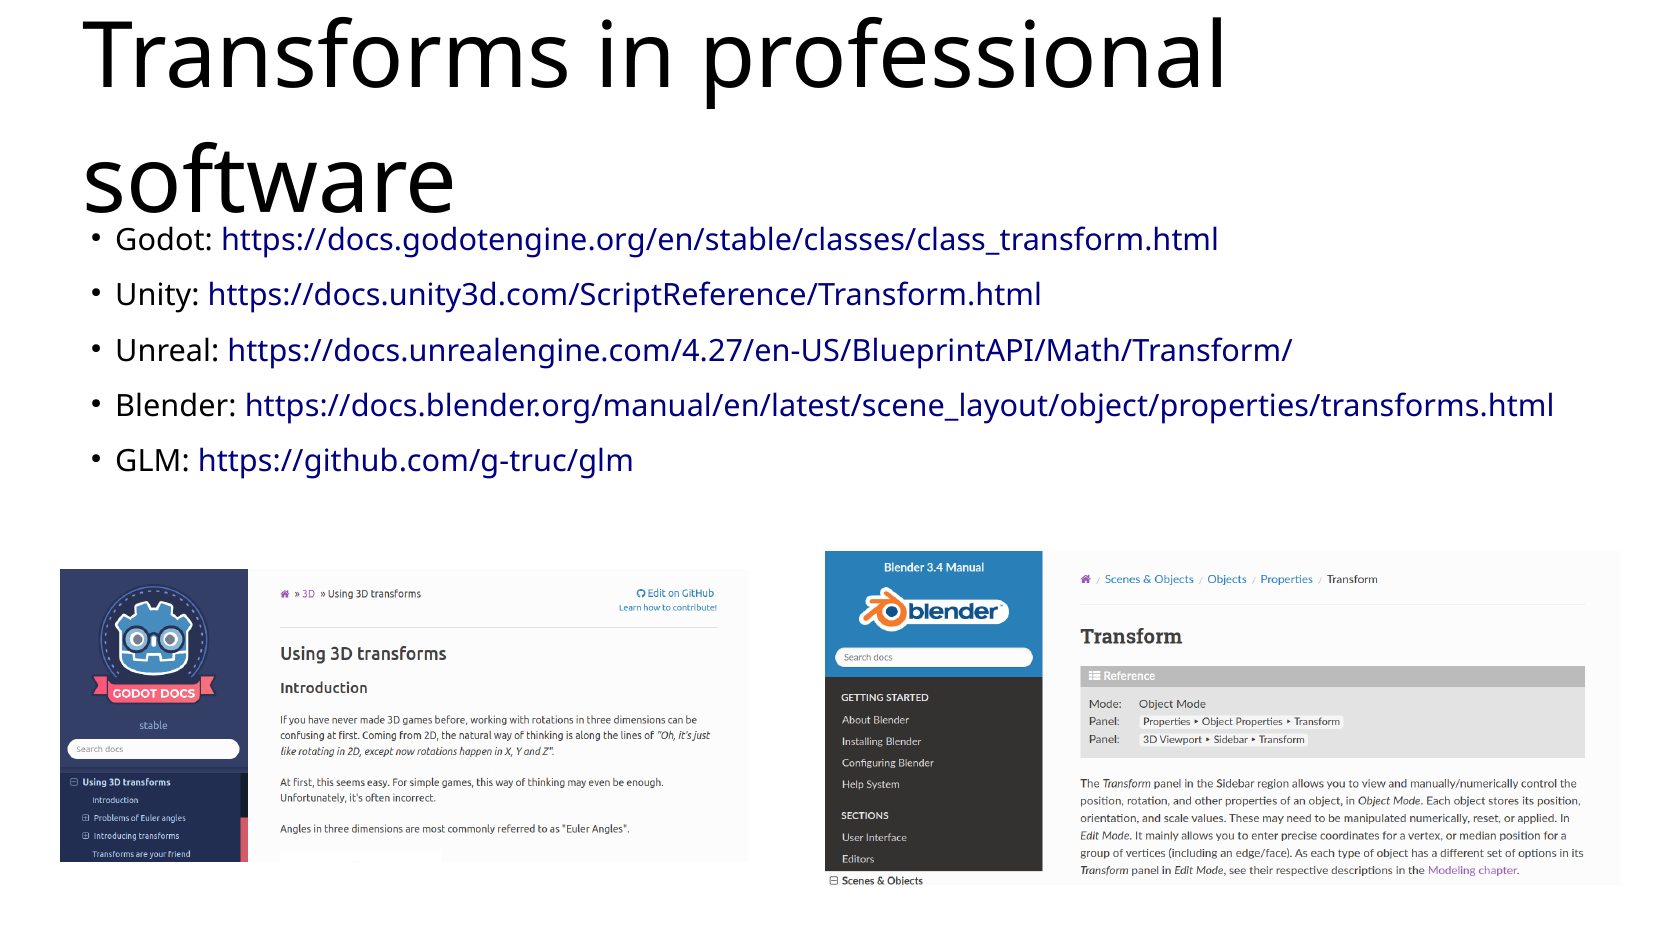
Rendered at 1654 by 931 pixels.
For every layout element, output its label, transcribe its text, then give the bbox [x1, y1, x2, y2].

title Transforms in professional software [82, 37, 1571, 193]
picture [825, 551, 1621, 886]
picture [60, 569, 749, 862]
list Godot: https://docs.godotengine.org/en/stable/classes/class_transform.html Unity: https://docs.unity3d.com/ScriptReference/Transform.html Unreal: https://docs.unrealengine.com/4.27/en-US/BlueprintAPI/Math/Transform/ Blender: https://docs.blender.org/manual/en/latest/scene_layout/object/properties/transforms.html GLM: https://github.com/g-truc/glm [82, 217, 1571, 526]
